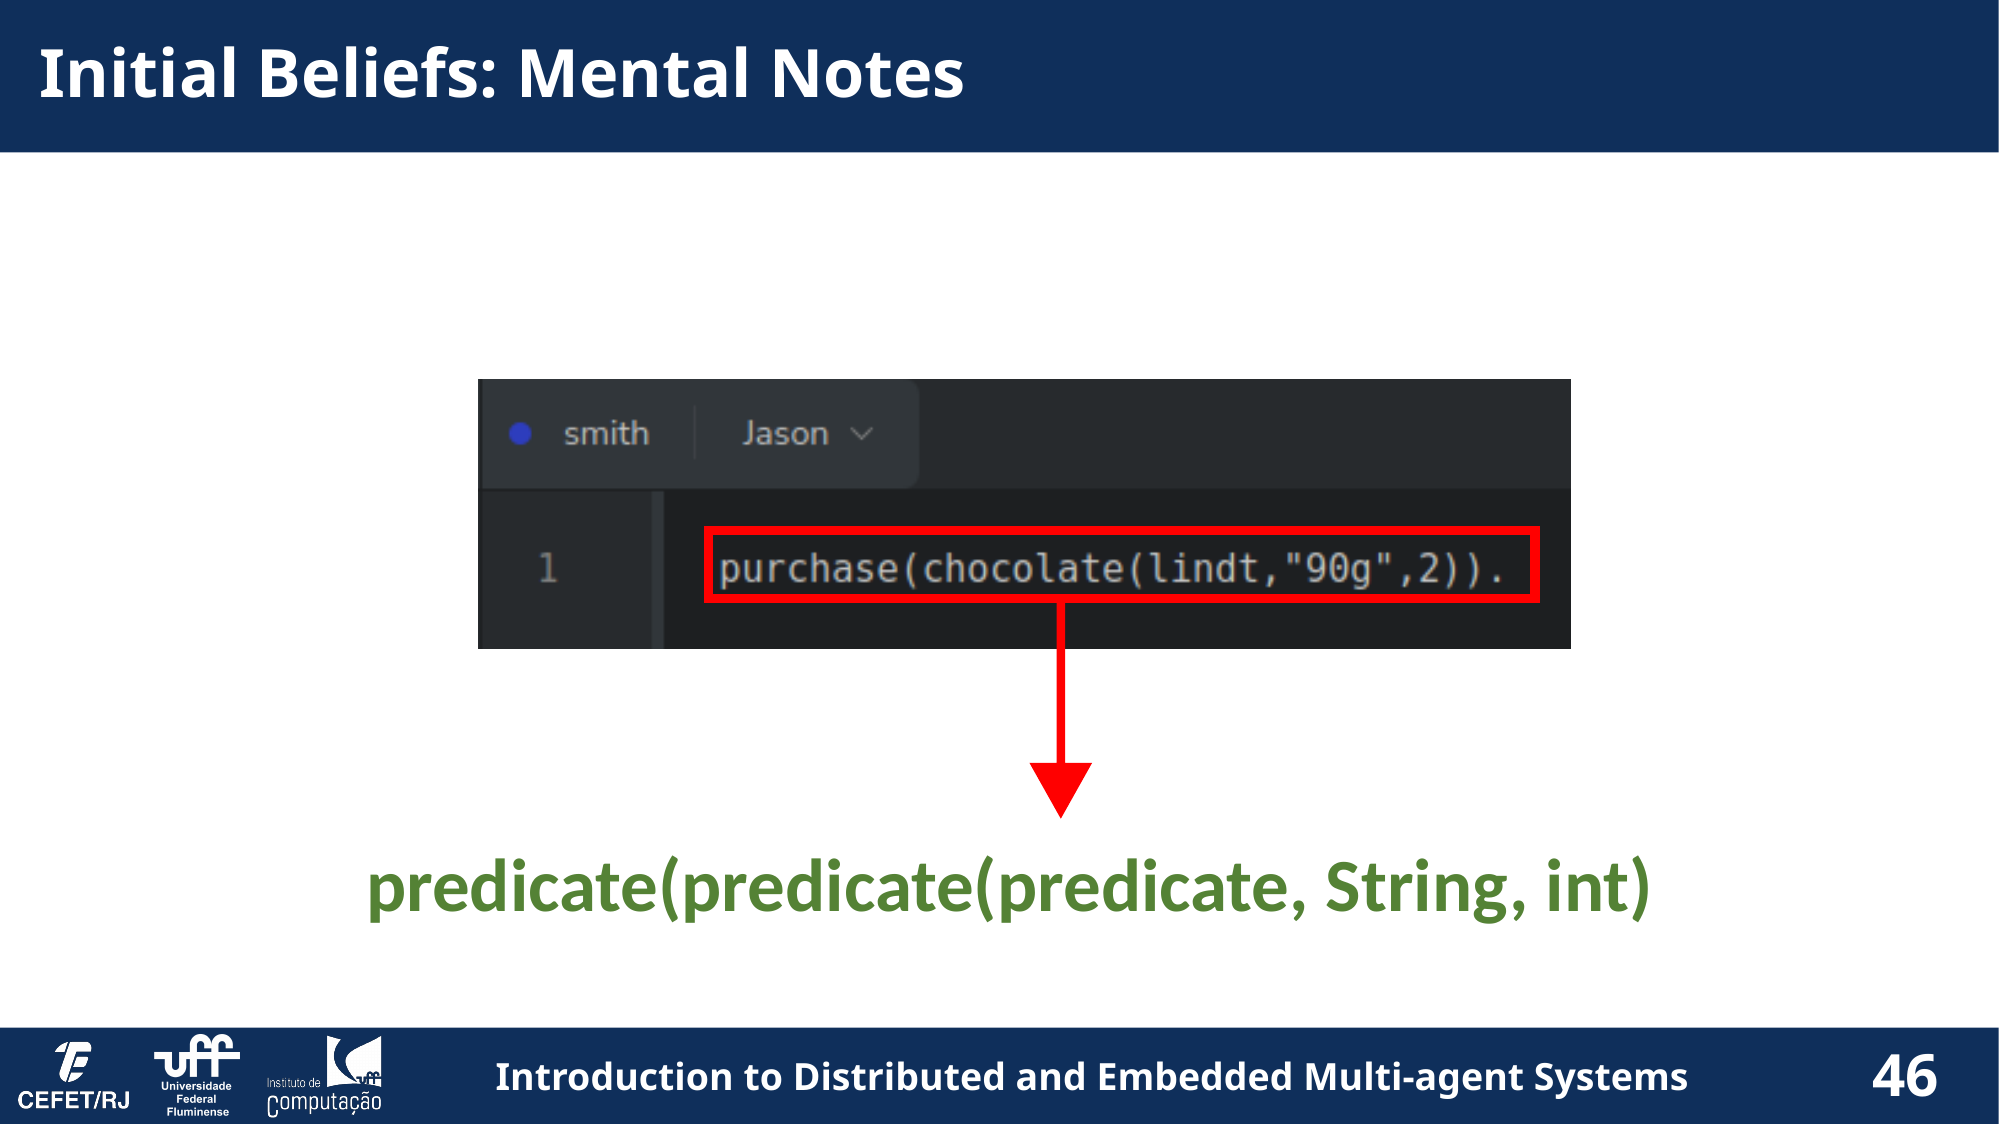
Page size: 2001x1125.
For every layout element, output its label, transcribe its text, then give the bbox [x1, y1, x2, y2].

picture [18, 1021, 129, 1125]
text_box Initial Beliefs: Mental Notes [25, 23, 1999, 119]
picture [478, 379, 1571, 650]
picture [153, 1033, 241, 1121]
picture [713, 535, 1530, 594]
text_box [1029, 599, 1093, 819]
text_box predicate(predicate(predicate, String, int) [59, 829, 1978, 935]
picture [265, 1033, 383, 1118]
